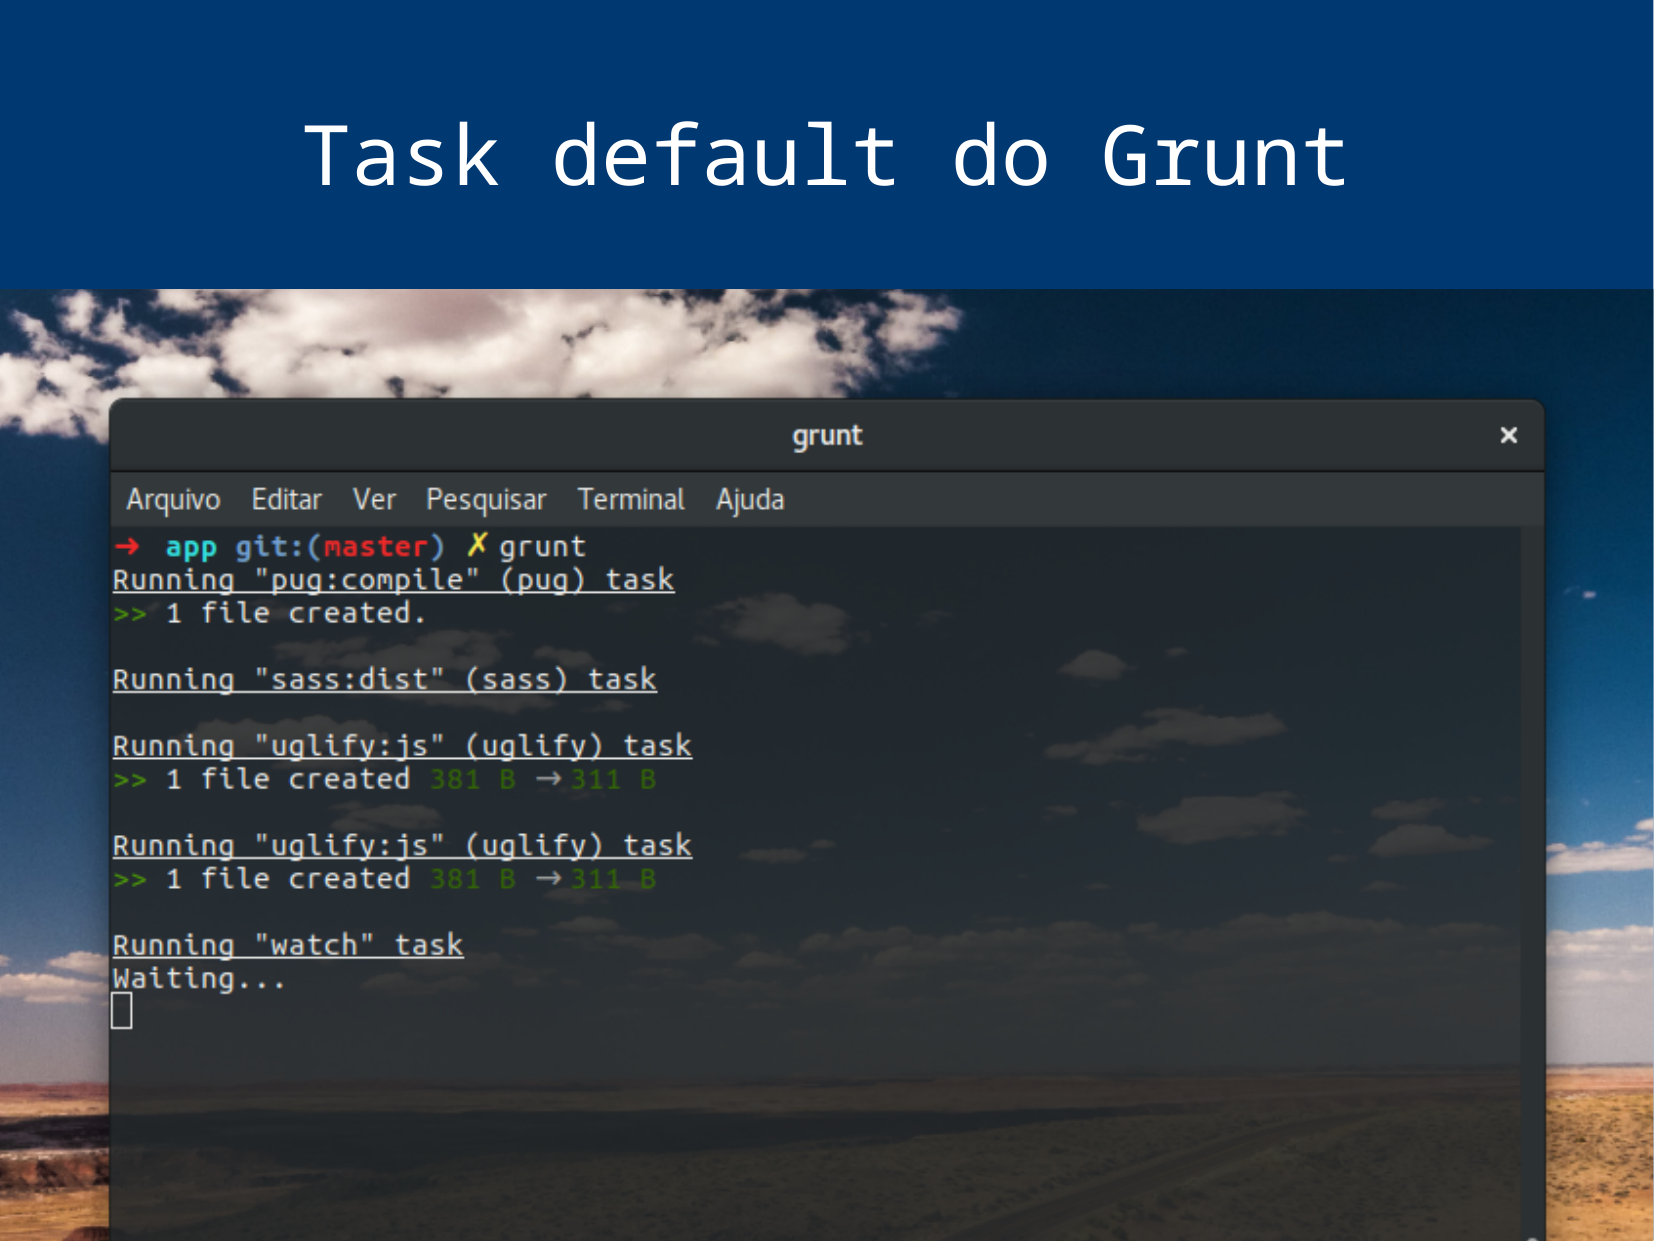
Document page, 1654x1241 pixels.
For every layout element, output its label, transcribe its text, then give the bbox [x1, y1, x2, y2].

title Task default do Grunt [82, 49, 1571, 257]
picture [0, 289, 1654, 1241]
